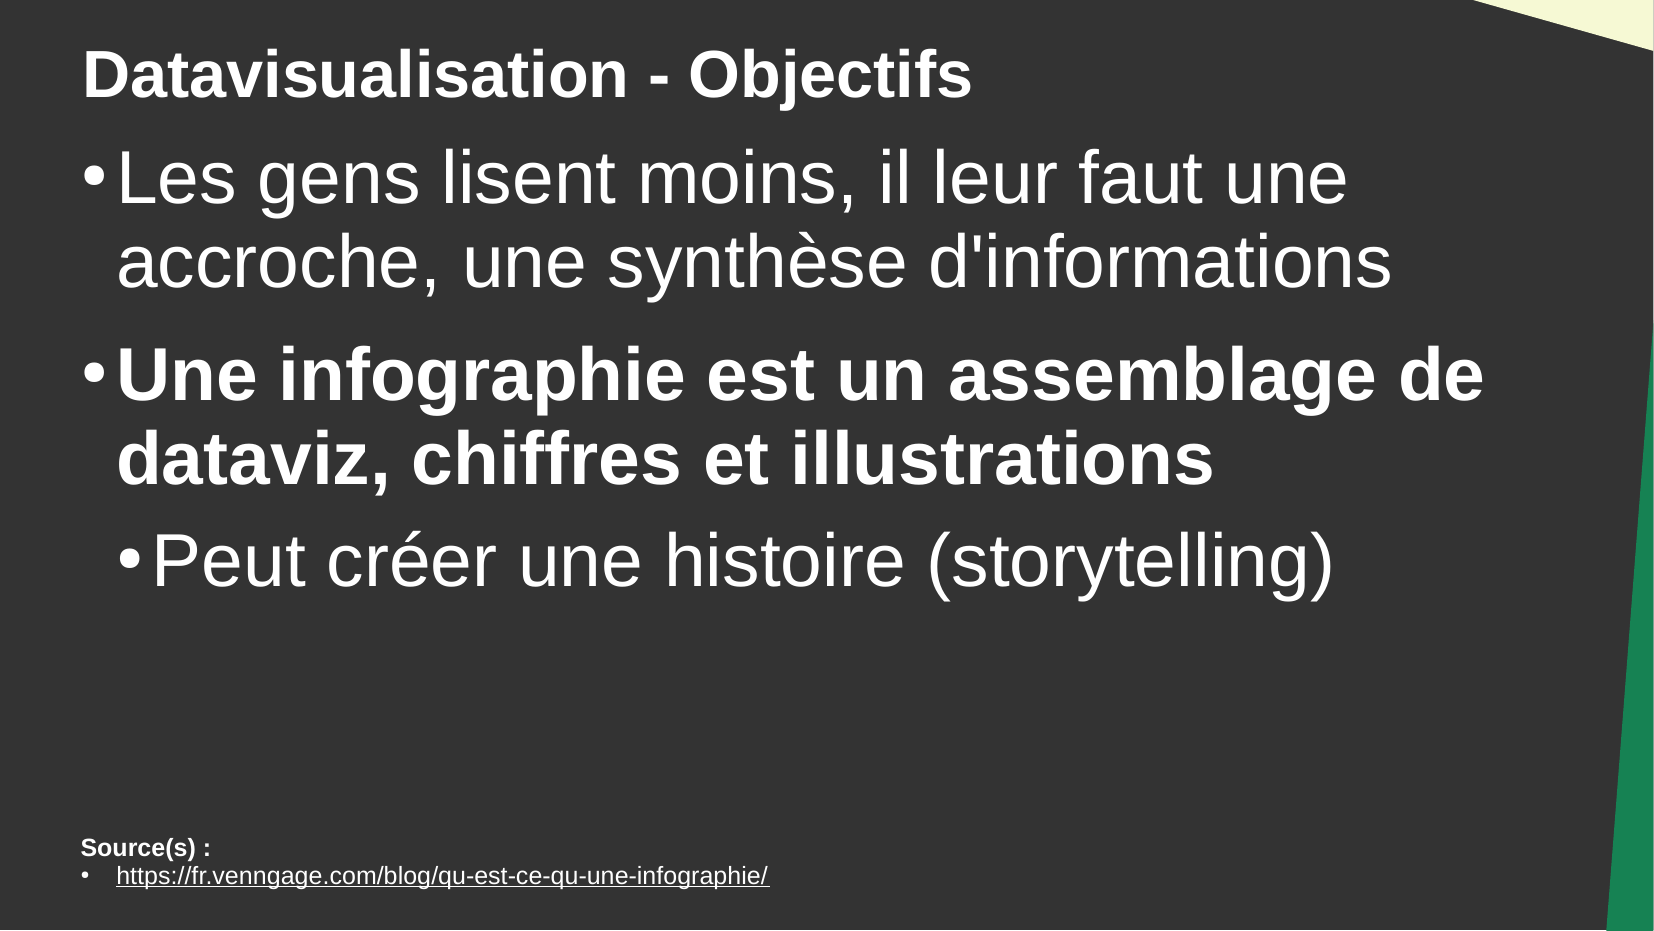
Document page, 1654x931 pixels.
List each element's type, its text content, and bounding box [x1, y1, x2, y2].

text_box Source(s) : https://fr.venngage.com/blog/qu-est-ce-qu-une-infographie/ [65, 826, 1483, 926]
text_box [1473, 0, 1654, 52]
text_box [1606, 313, 1654, 931]
list Les gens lisent moins, il leur faut une accroche, une synthèse d'informations Une infographie est un assemblage de dataviz, chiffres et illustrations Peut créer une histoire (storytelling) [80, 135, 1560, 762]
title Datavisualisation - Objectifs [82, 37, 1571, 122]
